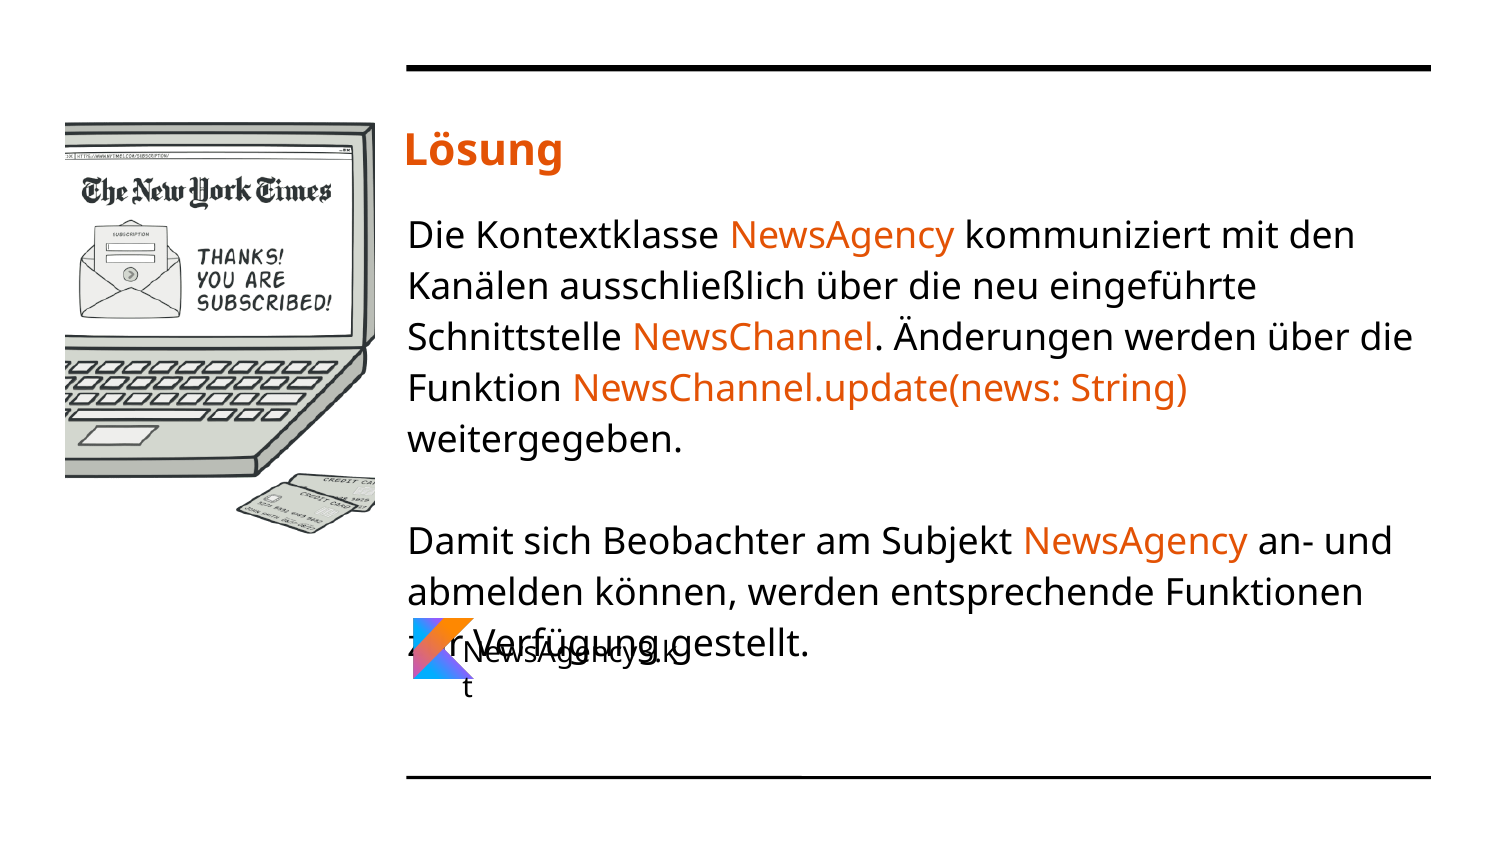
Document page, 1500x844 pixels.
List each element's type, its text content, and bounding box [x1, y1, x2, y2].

subtitle Die Kontextklasse NewsAgency kommuniziert mit den Kanälen ausschließlich über die neu eingeführte Schnittstelle NewsChannel. Änderungen werden über die Funktion NewsChannel.update(news: String) weitergegeben. Damit sich Beobachter am Subjekt NewsAgency an- und abmelden können, werden entsprechende Funktionen zur Verfügung gestellt. [392, 193, 1431, 735]
title Lösung [389, 103, 1428, 194]
picture [403, 618, 447, 679]
text_box NewsAgency3.kt [447, 618, 700, 754]
picture [65, 67, 375, 548]
